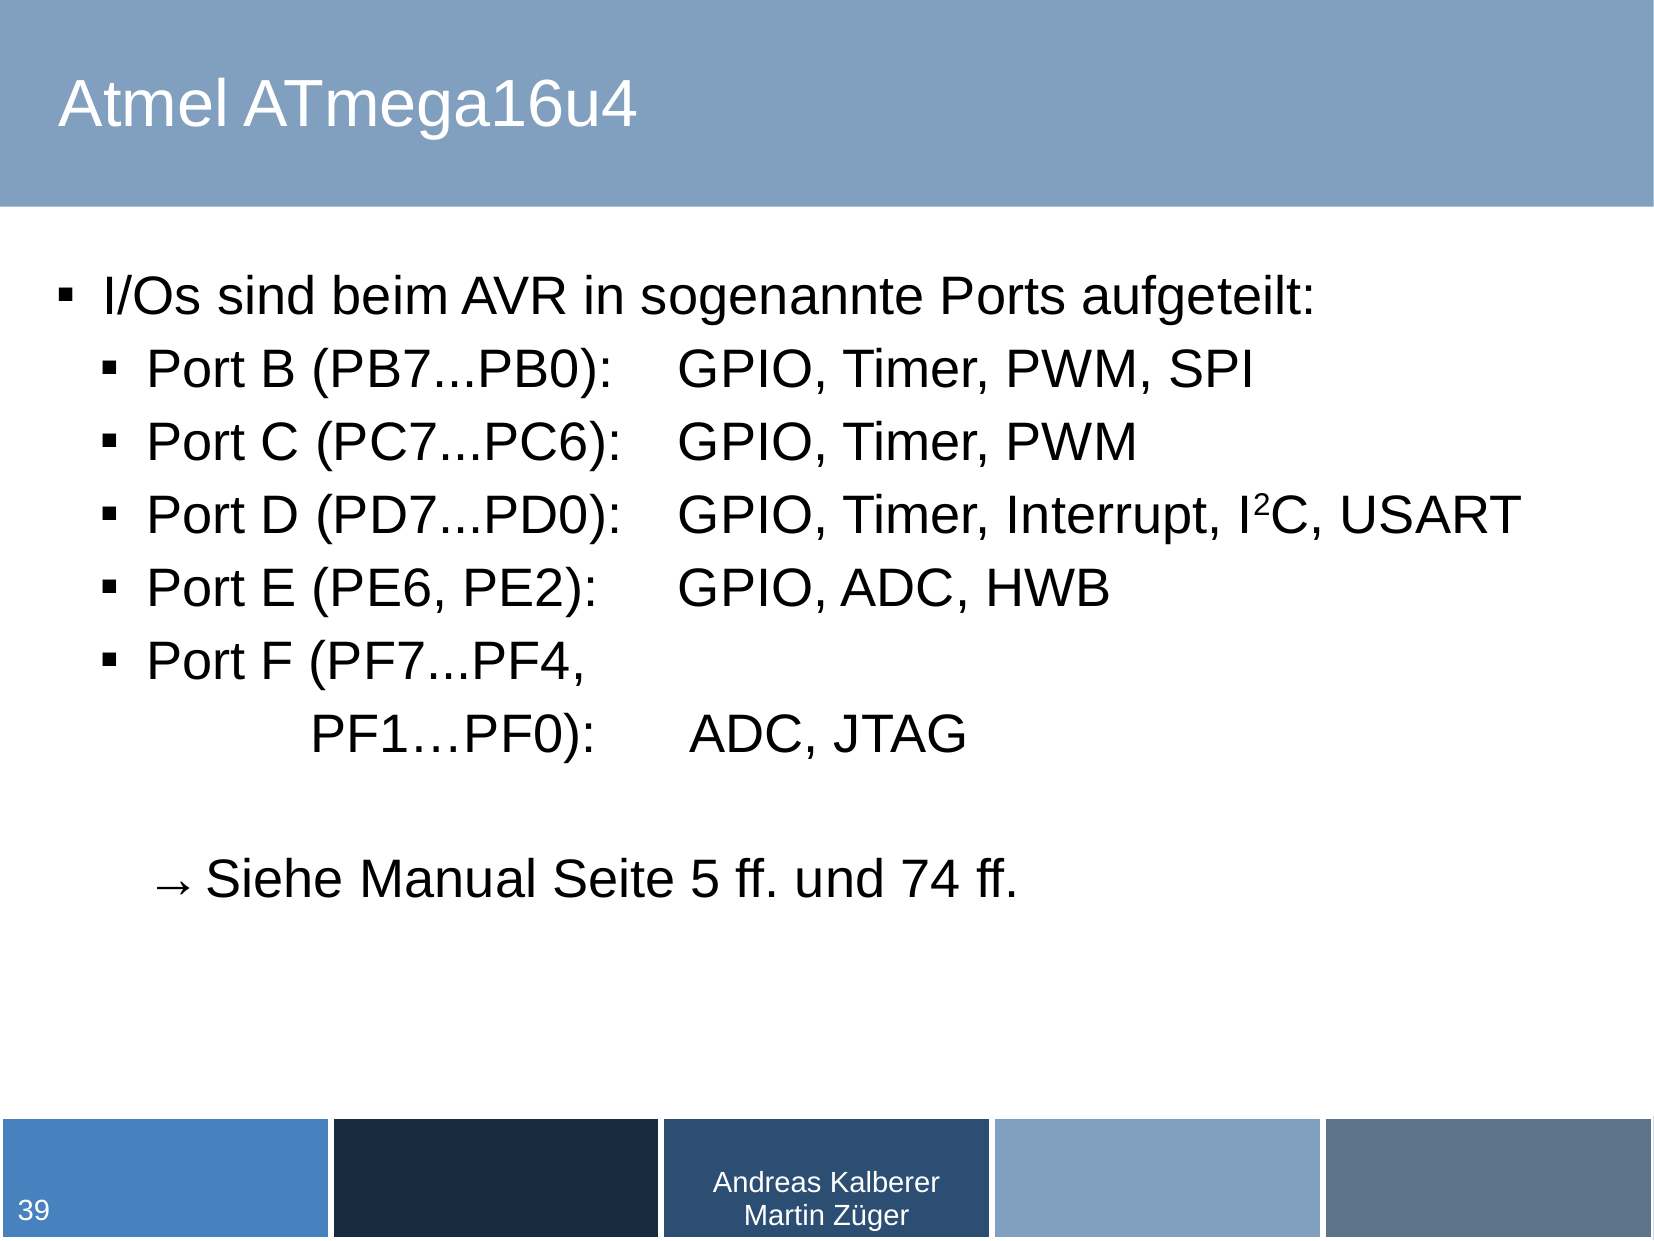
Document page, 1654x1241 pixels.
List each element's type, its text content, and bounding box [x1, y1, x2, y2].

title Atmel ATmega16u4 [59, 29, 1595, 178]
list I/Os sind beim AVR in sogenannte Ports aufgeteilt: Port B (PB7...PB0): GPIO, Timer, PWM, SPI Port C (PC7...PC6): GPIO, Timer, PWM Port D (PD7...PD0): GPIO, Timer, Interrupt, I2C, USART Port E (PE6, PE2): GPIO, ADC, HWB Port F (PF7...PF4, PF1…PF0): ADC, JTAG → Siehe Manual Seite 5 ff. und 74 ff. [59, 265, 1595, 986]
